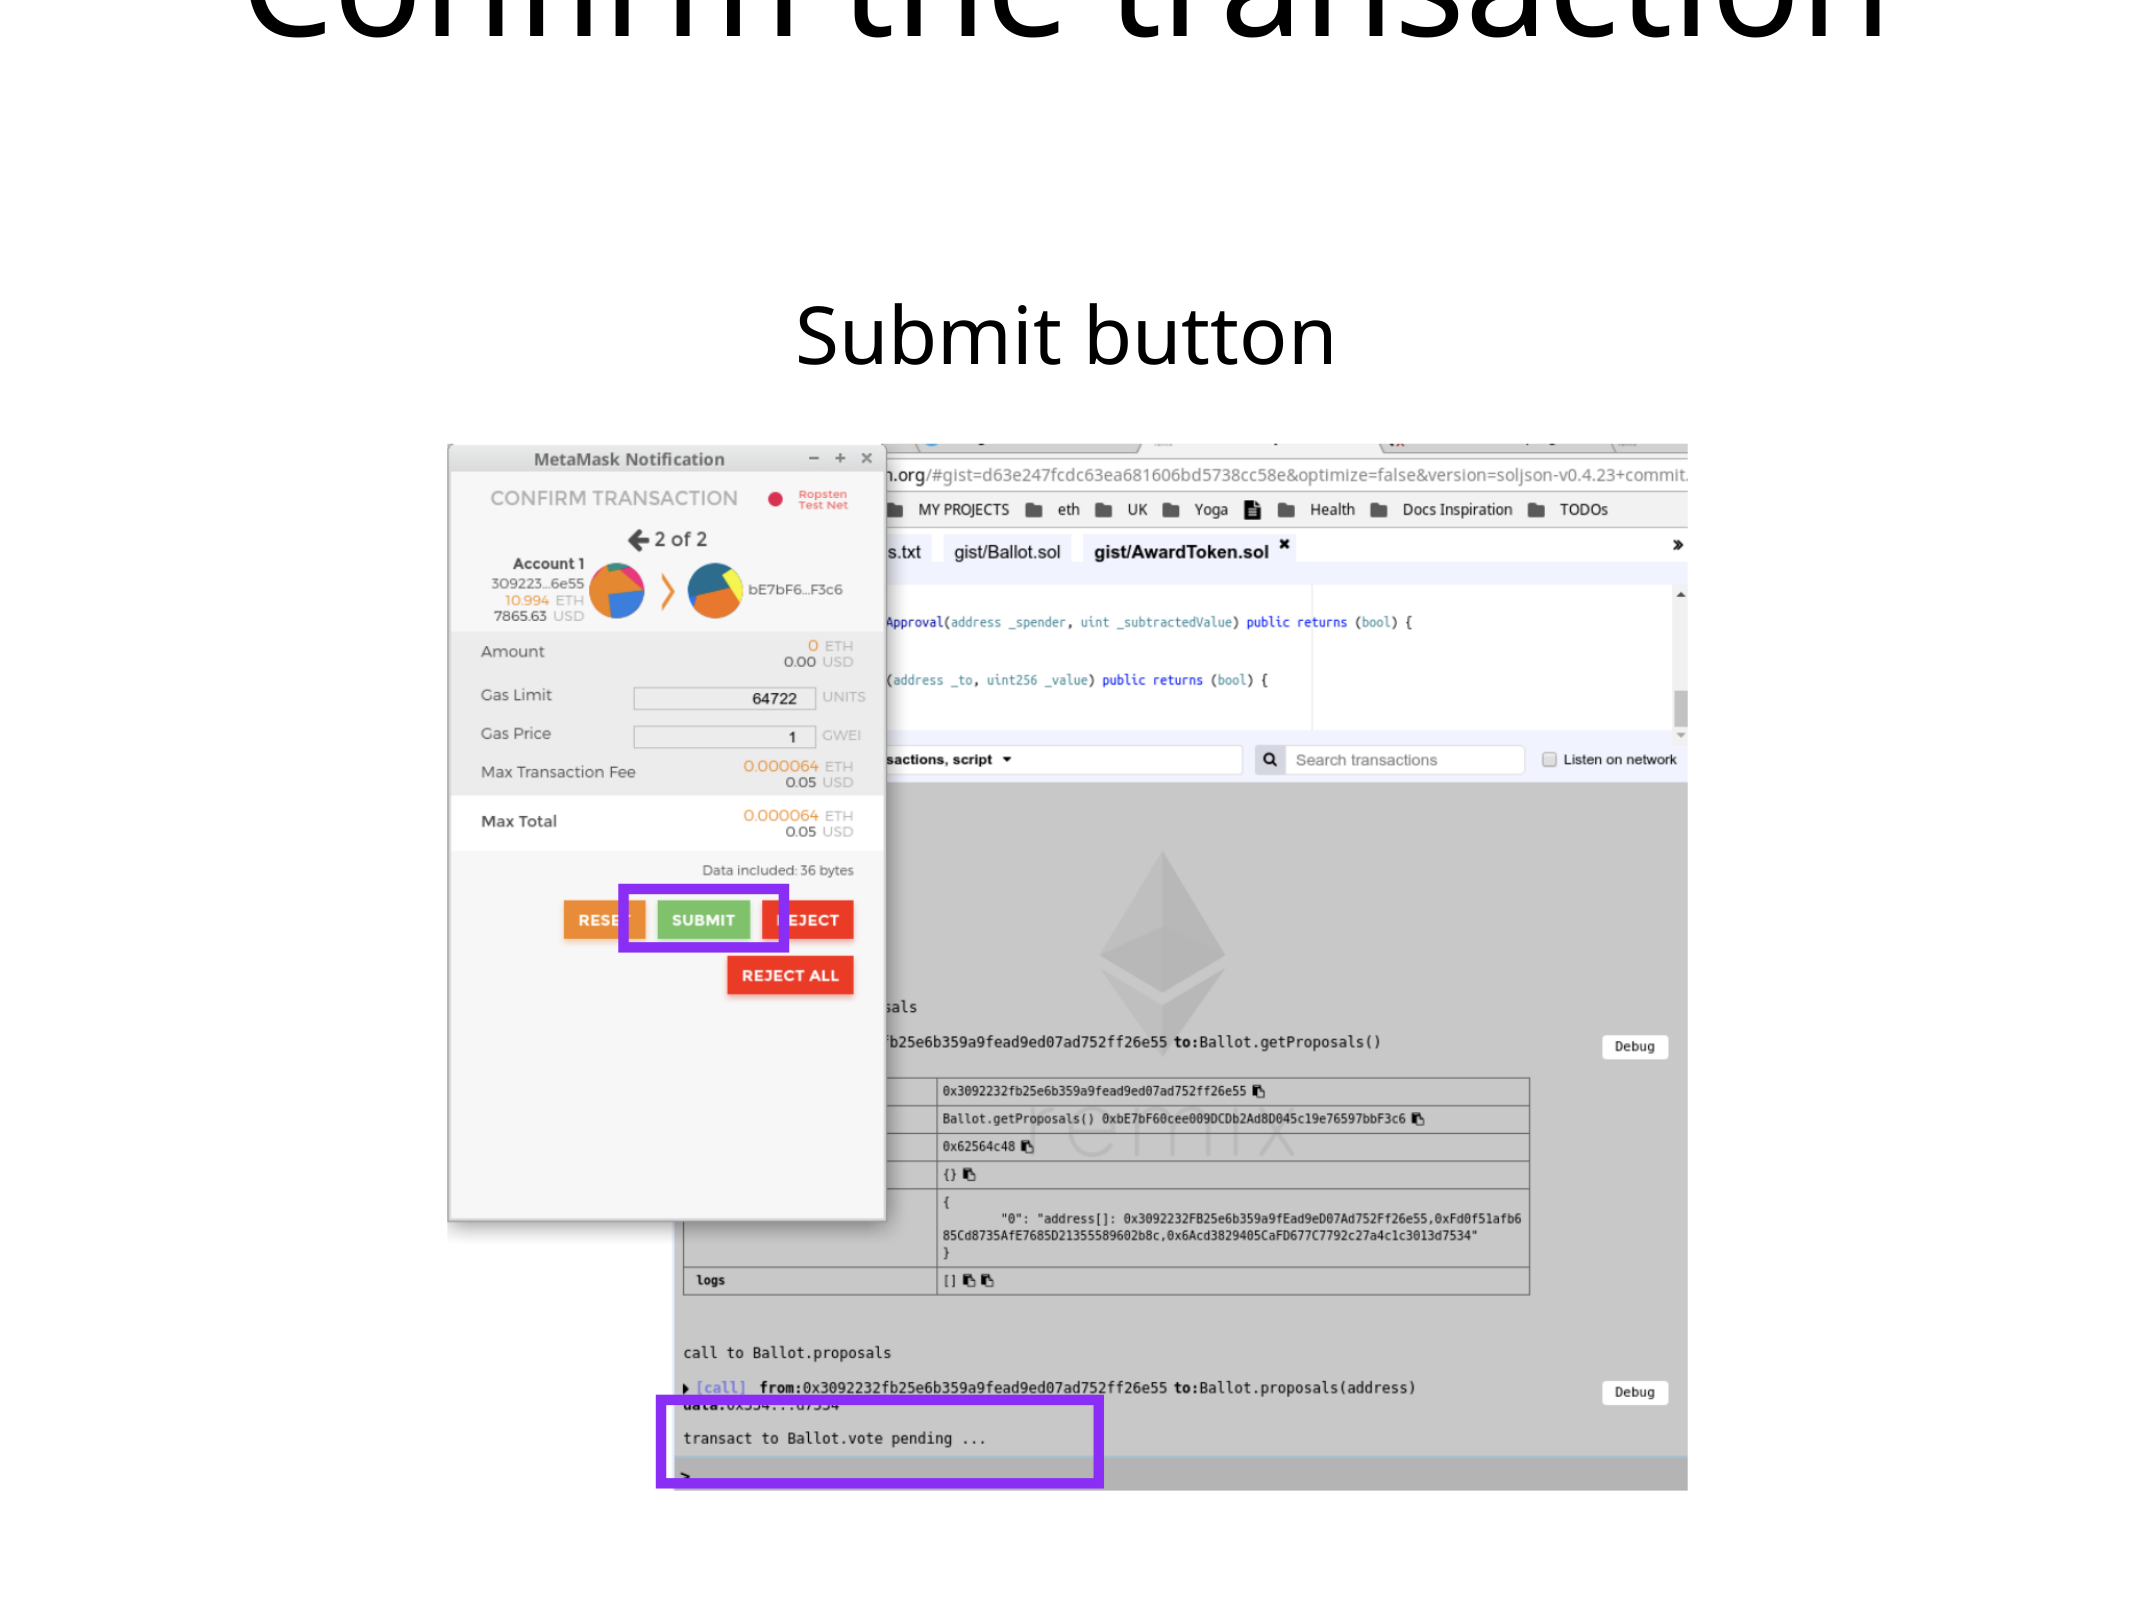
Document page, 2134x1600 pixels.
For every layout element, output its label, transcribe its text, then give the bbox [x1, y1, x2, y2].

subtitle Submit button ( when dependencies.js is the active file ) [112, 277, 2021, 558]
picture [414, 425, 1719, 1524]
title Confirm the transaction [69, 0, 2064, 423]
